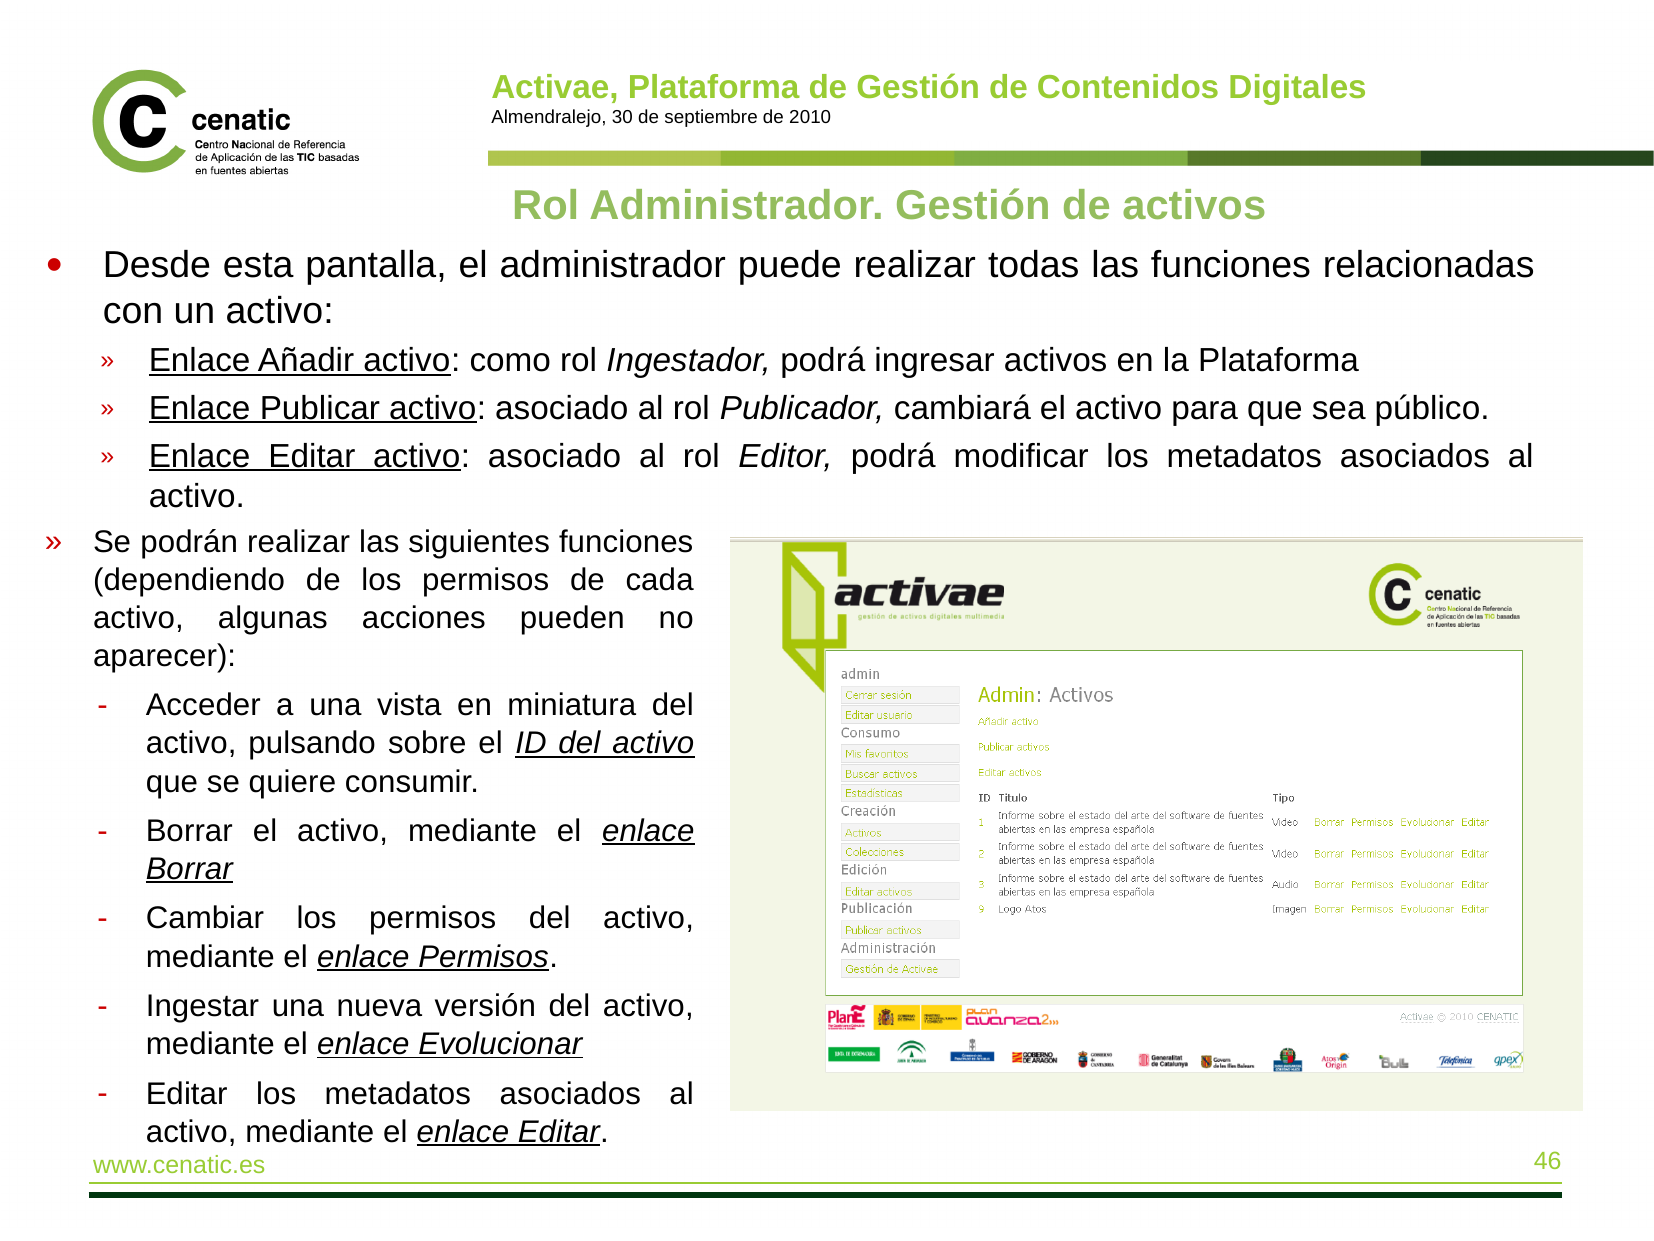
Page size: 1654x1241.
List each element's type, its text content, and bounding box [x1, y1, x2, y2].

title Rol Administrador. Gestión de activos [512, 177, 1654, 234]
list Desde esta pantalla, el administrador puede realizar todas las funciones relacionadas con un activo: Enlace Añadir activo: como rol Ingestador, podrá ingresar activos en la Plataforma Enlace Publicar activo: asociado al rol Publicador, cambiará el activo para que sea público. Enlace Editar activo: asociado al rol Editor, podrá modificar los metadatos asociados al activo. [31, 231, 1550, 481]
text_box Se podrán realizar las siguientes funciones (dependiendo de los permisos de cada activo, algunas acciones pueden no aparecer): Acceder a una vista en miniatura del activo, pulsando sobre el ID del activo que se quiere consumir. Borrar el activo, mediante el enlace Borrar Cambiar los permisos del activo, mediante el enlace Permisos. Ingestar una nueva versión del activo, mediante el enlace Evolucionar Editar los metadatos asociados al activo, mediante el enlace Editar. [0, 513, 710, 1241]
picture [1, 4, 1654, 1228]
